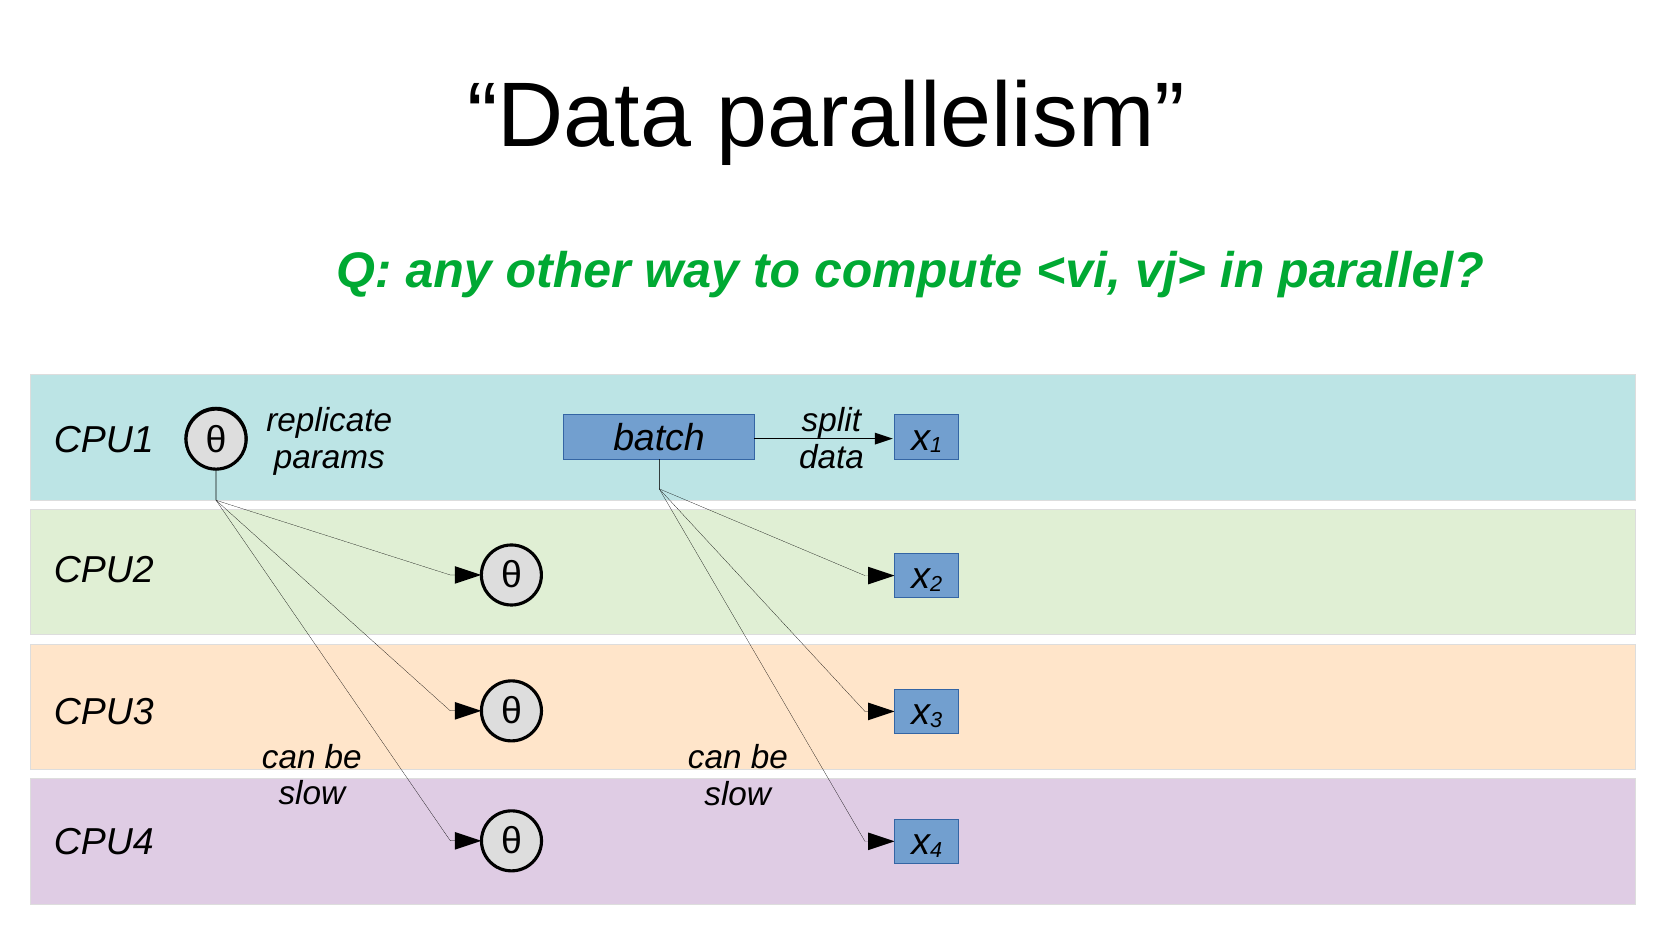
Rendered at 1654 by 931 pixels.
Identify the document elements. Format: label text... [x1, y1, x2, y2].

text_box θ [186, 409, 237, 470]
text_box x2 [894, 553, 959, 598]
text_box [30, 509, 309, 635]
text_box [229, 509, 743, 635]
text_box CPU4 [39, 813, 190, 871]
text_box CPU1 [39, 411, 190, 469]
text_box θ [481, 680, 542, 741]
text_box [224, 509, 366, 635]
text_box can be slow [219, 730, 404, 820]
text_box [318, 644, 799, 770]
text_box x4 [894, 819, 959, 864]
text_box [663, 491, 685, 501]
text_box [30, 778, 1636, 905]
text_box can be slow [645, 731, 830, 821]
text_box split data [739, 394, 924, 483]
text_box replicate params [237, 394, 422, 483]
text_box batch [563, 414, 739, 460]
text_box θ [481, 810, 542, 871]
text_box [30, 644, 374, 770]
text_box [672, 509, 793, 635]
text_box CPU3 [39, 683, 190, 741]
text_box [751, 644, 1636, 770]
text_box x1 [894, 414, 959, 460]
text_box x3 [894, 689, 959, 734]
text_box Q: any other way to compute <vi, vj> in parallel? [311, 234, 1510, 362]
text_box CPU2 [39, 541, 190, 599]
title “Data parallelism” [82, 37, 1571, 193]
text_box [30, 374, 1636, 501]
text_box [679, 509, 1636, 635]
text_box θ [481, 544, 542, 606]
